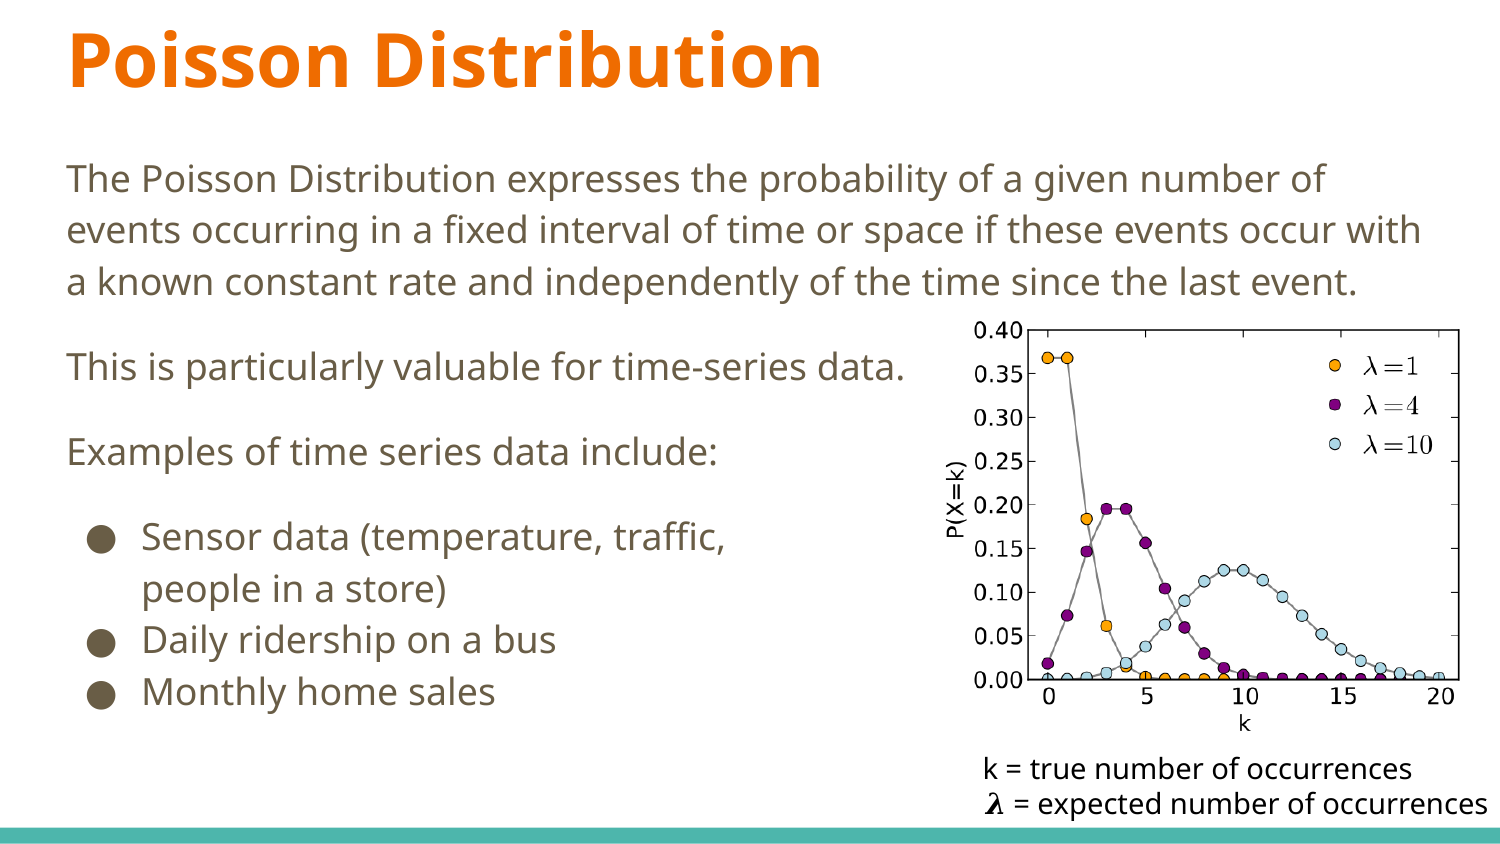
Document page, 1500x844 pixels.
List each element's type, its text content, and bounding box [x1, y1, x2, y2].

text_box k = true number of occurrences 𝝀 = expected number of occurrences [967, 735, 1500, 837]
picture [935, 299, 1480, 736]
title Poisson Distribution [51, 0, 1449, 114]
list The Poisson Distribution expresses the probability of a given number of events occurring in a fixed interval of time or space if these events occur with a known constant rate and independently of the time since the last event. This is particularly valuable for time-series data. Examples of time series data include: Sensor data (temperature, traffic, people in a store) Daily ridership on a bus Monthly home sales [51, 132, 1449, 675]
